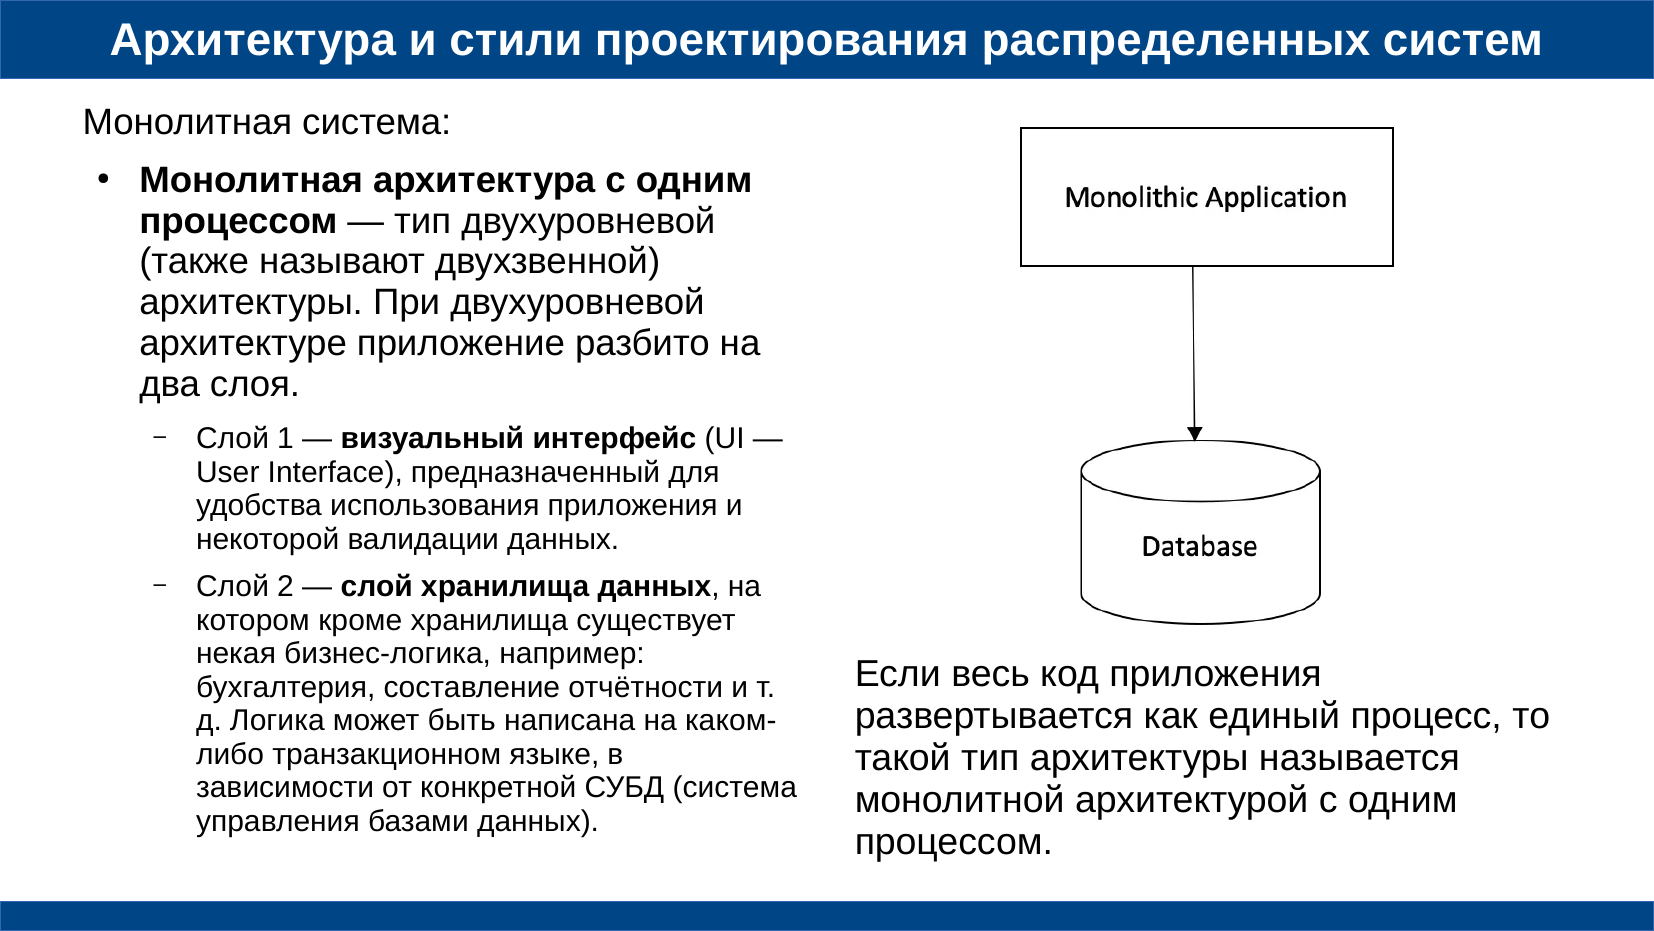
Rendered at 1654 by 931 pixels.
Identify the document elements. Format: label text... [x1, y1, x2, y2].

picture [954, 101, 1463, 641]
title Архитектура и стили проектирования распределенных систем [0, 0, 1654, 79]
list Монолитная система: Монолитная архитектура с одним процессом — тип двухуровневой (также называют двухзвенной) архитектуры. При двухуровневой архитектуре приложение разбито на два слоя. Слой 1 — визуальный интерфейс (UI — User Interface), предназначенный для удобства использования приложения и некоторой валидации данных. Слой 2 — слой хранилища данных, на котором кроме хранилища существует некая бизнес-логика, например: бухгалтерия, составление отчётности и т. д. Логика может быть написана на каком-либо транзакционном языке, в зависимости от конкретной СУБД (система управления базами данных). [82, 101, 809, 856]
text_box Если весь код приложения развертывается как единый процесс, то такой тип архитектуры называется монолитной архитектурой с одним процессом. [840, 645, 1621, 871]
